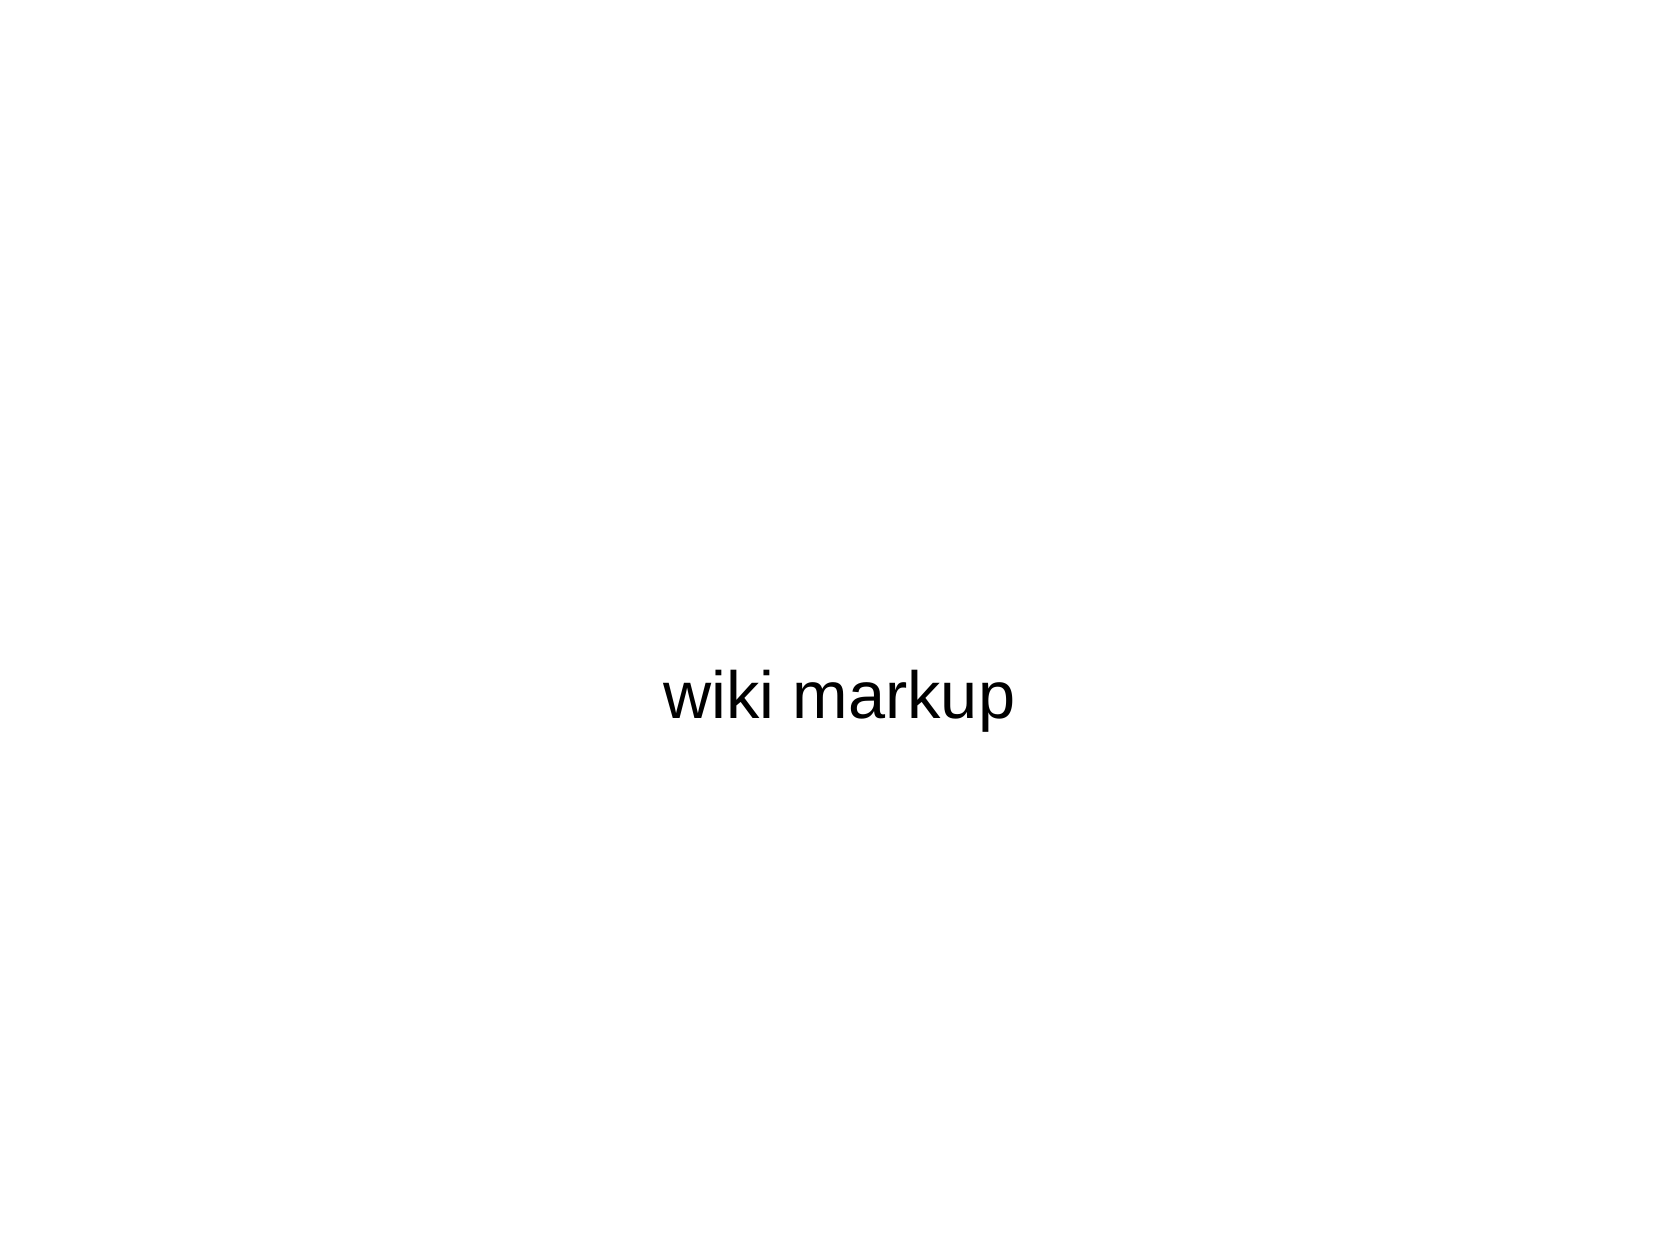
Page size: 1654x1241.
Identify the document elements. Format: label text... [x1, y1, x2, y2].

subtitle wiki markup [25, 233, 1654, 1158]
